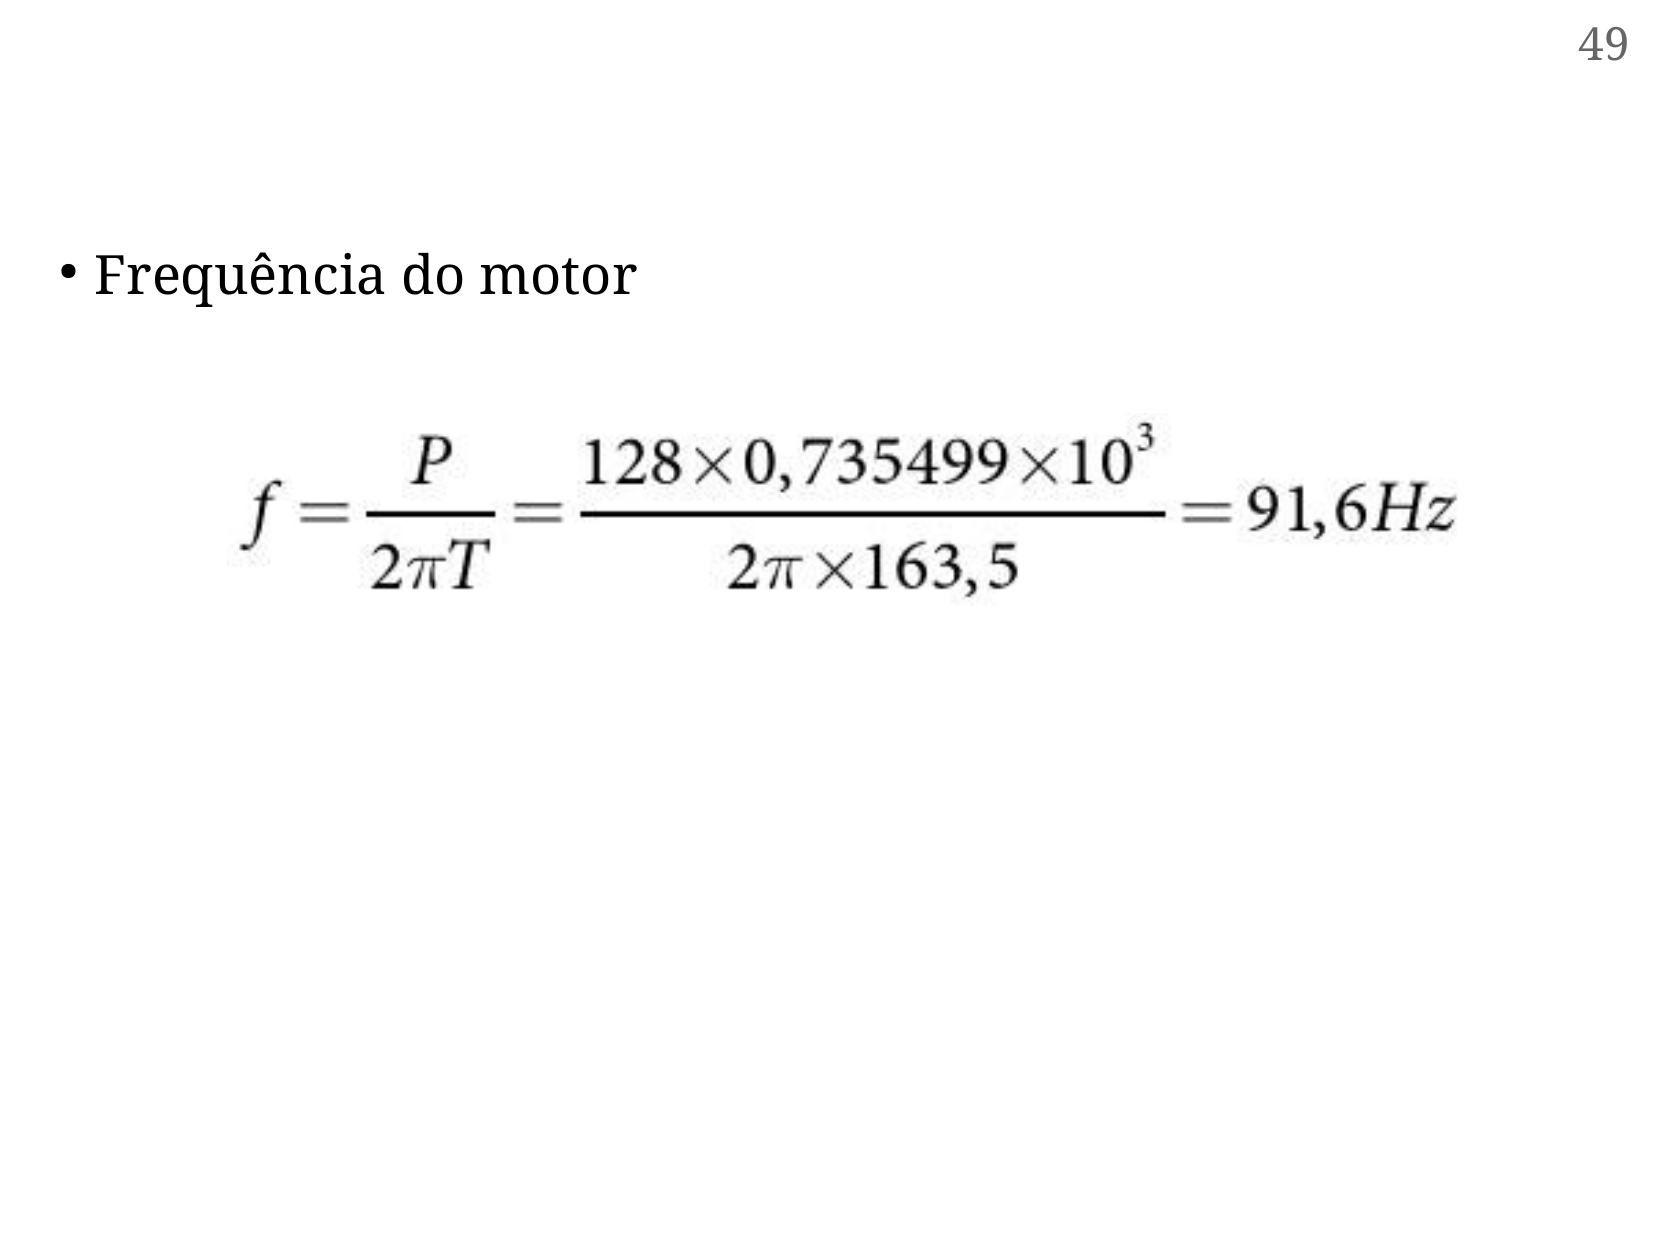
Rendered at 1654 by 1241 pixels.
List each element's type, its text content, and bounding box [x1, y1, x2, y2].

list Frequência do motor [59, 236, 1595, 1211]
picture [227, 413, 1474, 606]
